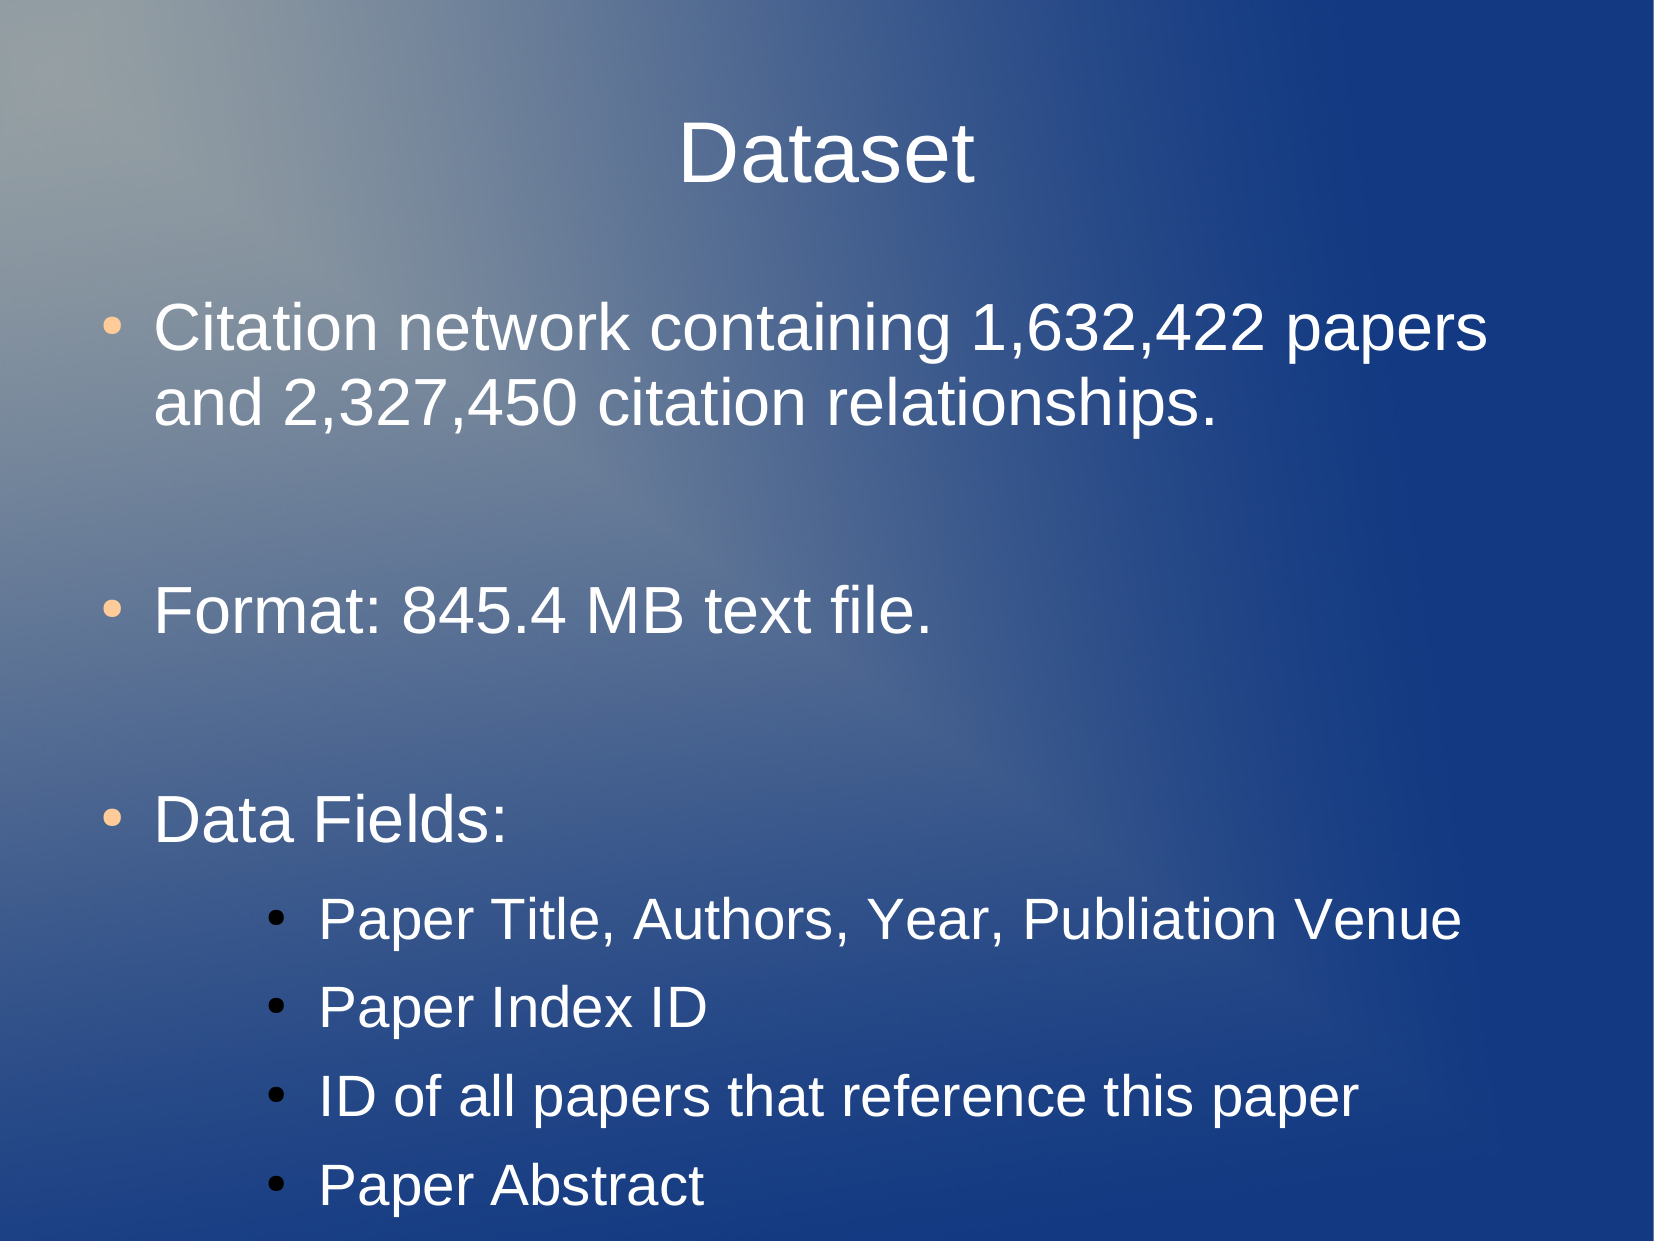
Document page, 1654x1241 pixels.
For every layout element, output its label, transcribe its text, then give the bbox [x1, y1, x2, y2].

list Citation network containing 1,632,422 papers and 2,327,450 citation relationships. Format: 845.4 MB text file. Data Fields: Paper Title, Authors, Year, Publiation Venue Paper Index ID ID of all papers that reference this paper Paper Abstract [82, 290, 1571, 1218]
picture [0, 0, 1654, 1241]
title Dataset [82, 49, 1571, 257]
